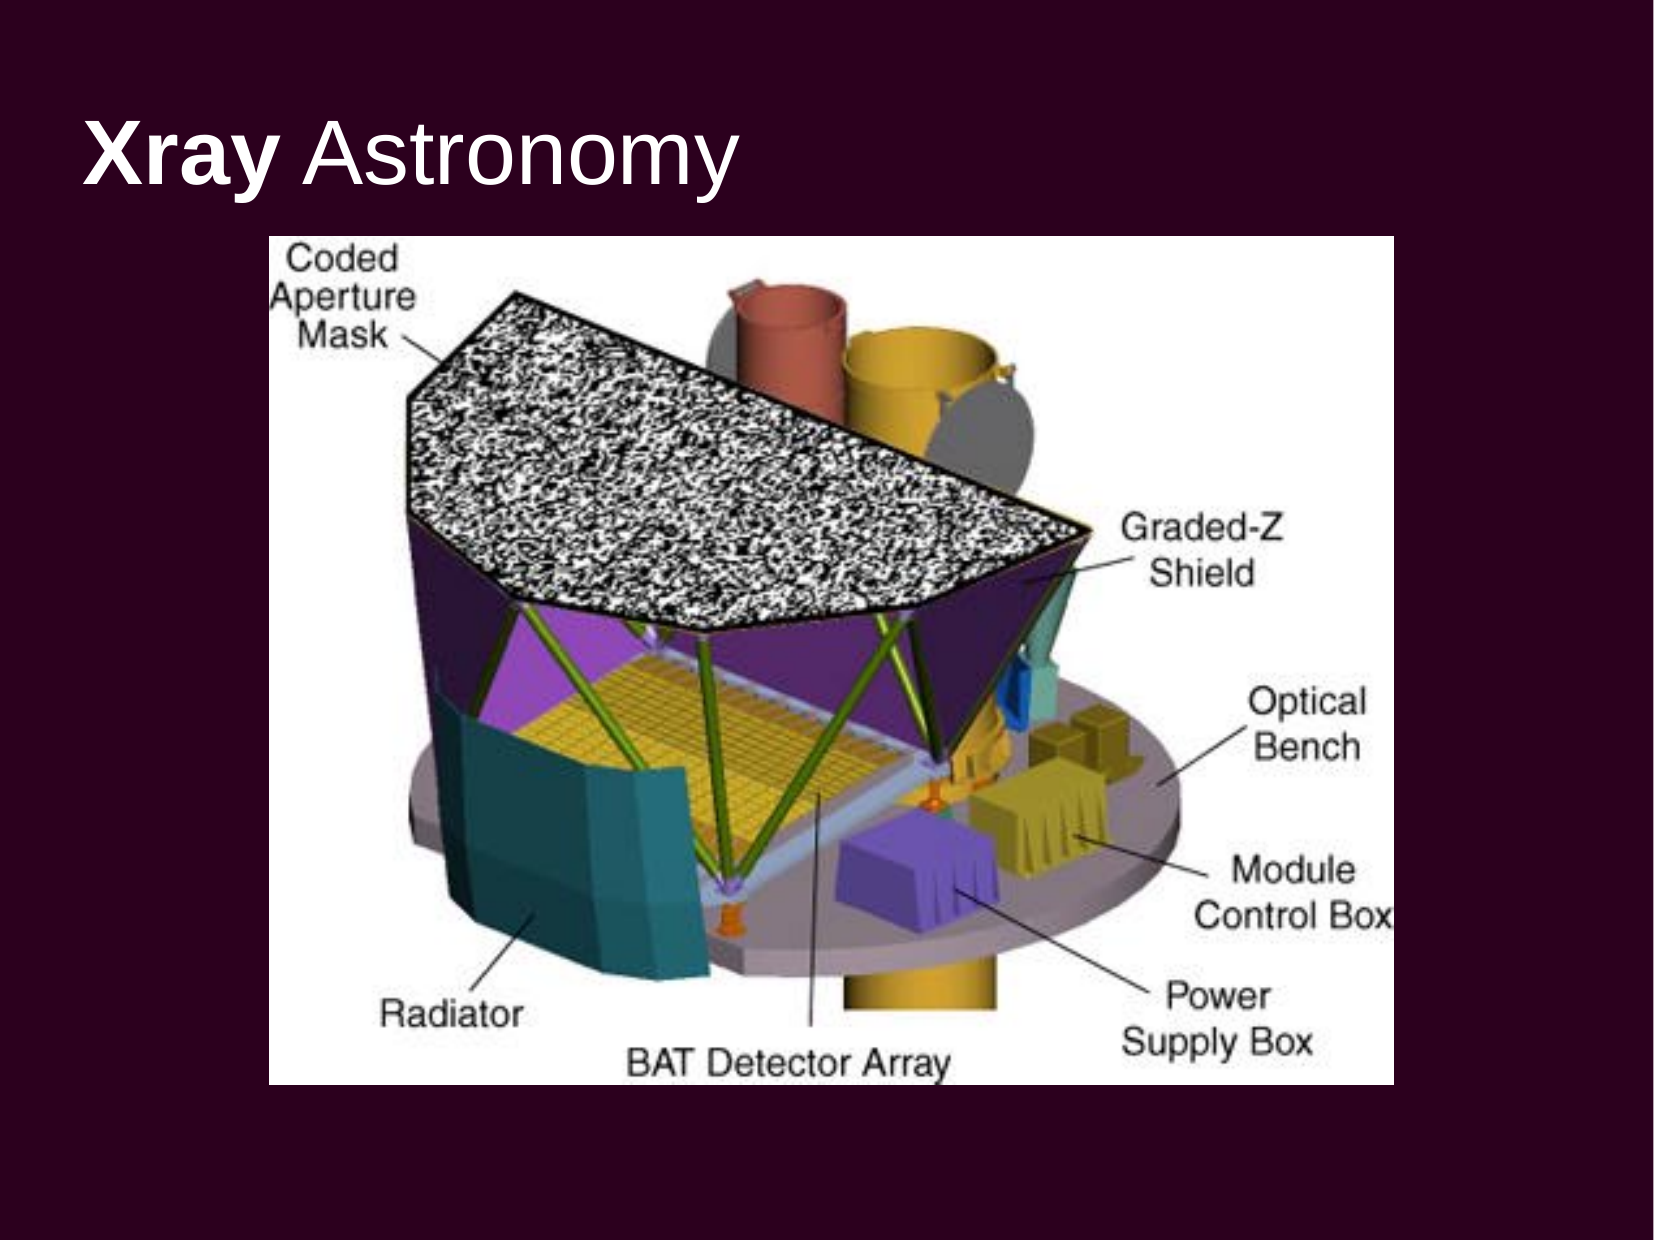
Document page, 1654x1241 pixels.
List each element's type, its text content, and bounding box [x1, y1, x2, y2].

title Xray Astronomy [82, 49, 1571, 257]
picture [269, 236, 1394, 1085]
